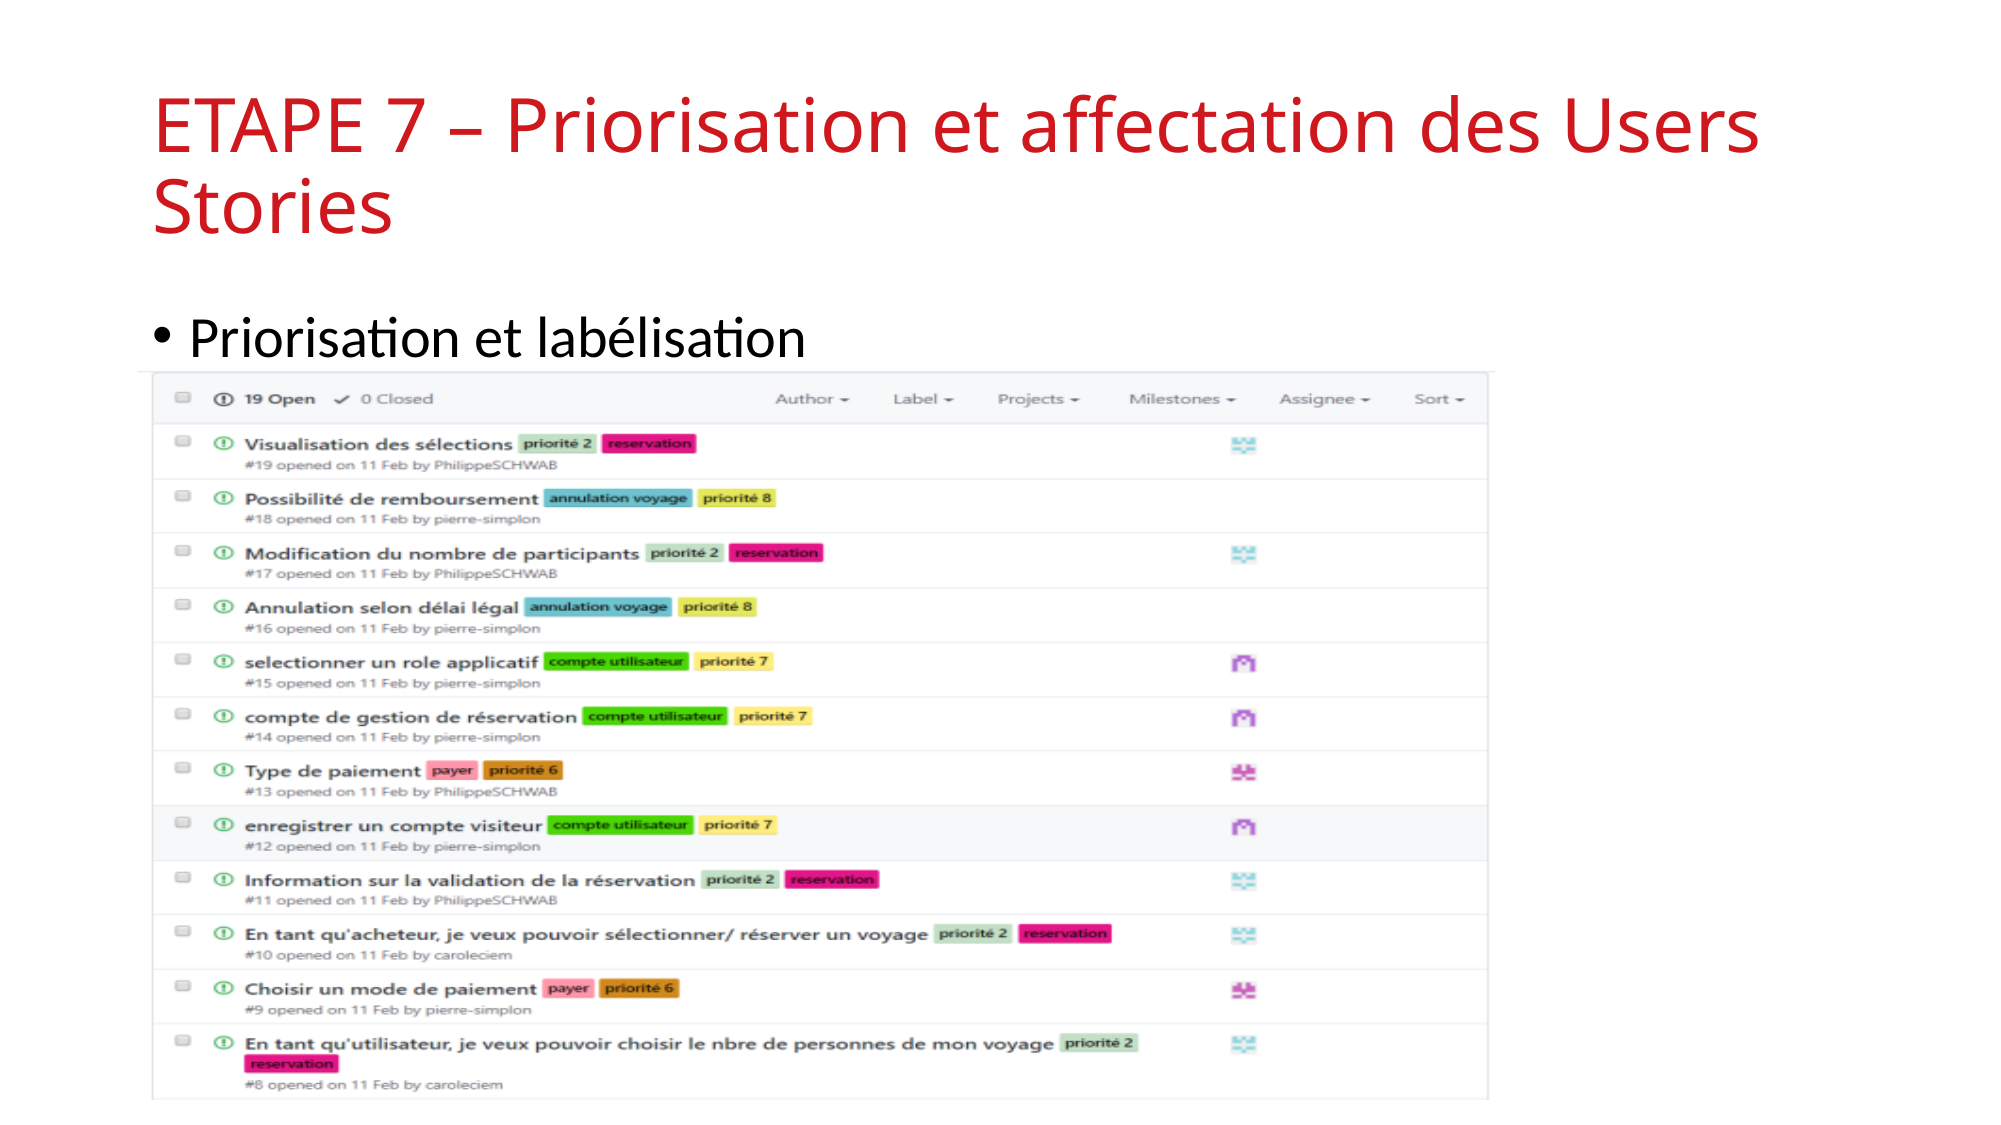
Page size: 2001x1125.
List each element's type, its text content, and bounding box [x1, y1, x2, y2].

picture [137, 371, 1495, 1100]
title ETAPE 7 – Priorisation et affectation des Users Stories [137, 59, 1863, 278]
list Priorisation et labélisation [137, 299, 1863, 1014]
